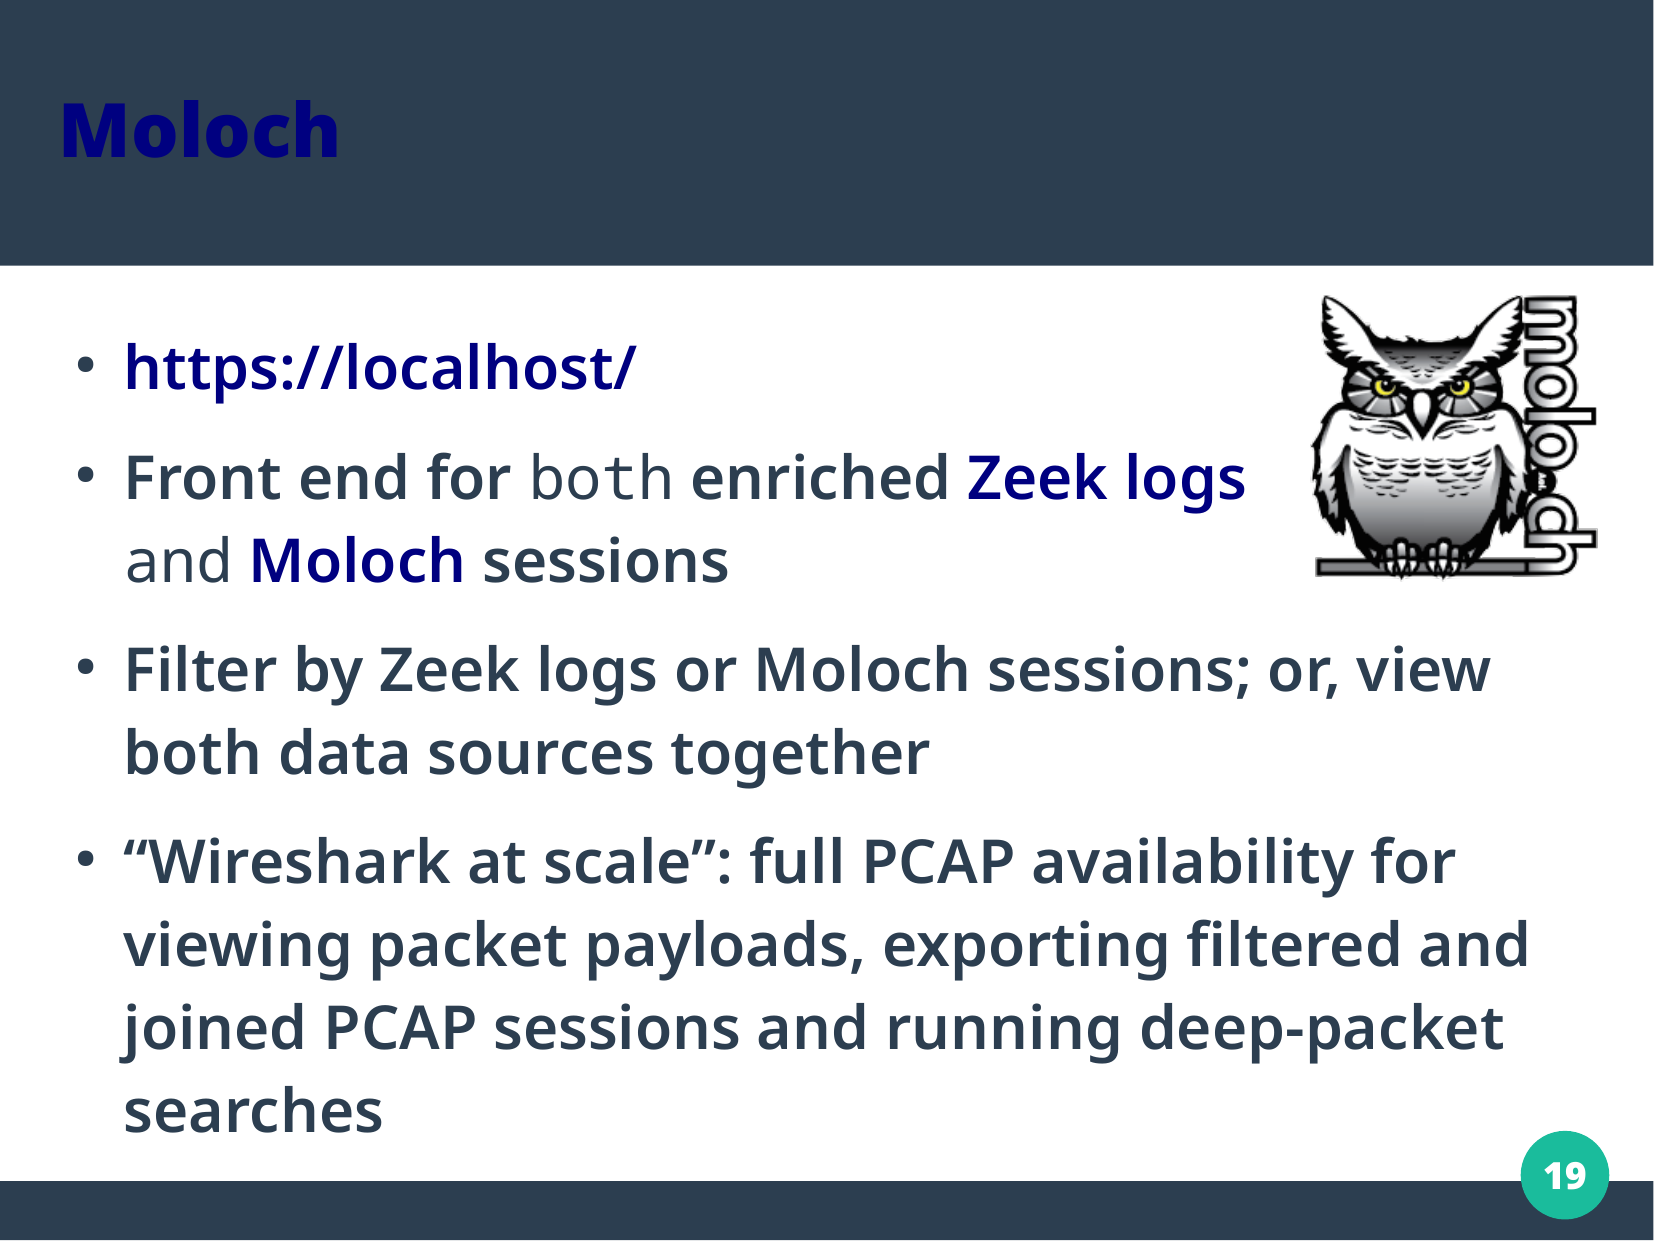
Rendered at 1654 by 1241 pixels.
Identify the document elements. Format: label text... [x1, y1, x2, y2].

title Moloch [59, 49, 1595, 207]
picture [1303, 288, 1606, 585]
list https://localhost/ Front end for both enriched Zeek logs and Moloch sessions Filter by Zeek logs or Moloch sessions; or, view both data sources together “Wireshark at scale”: full PCAP availability for viewing packet payloads, exporting filtered and joined PCAP sessions and running deep-packet searches [59, 324, 1595, 1152]
